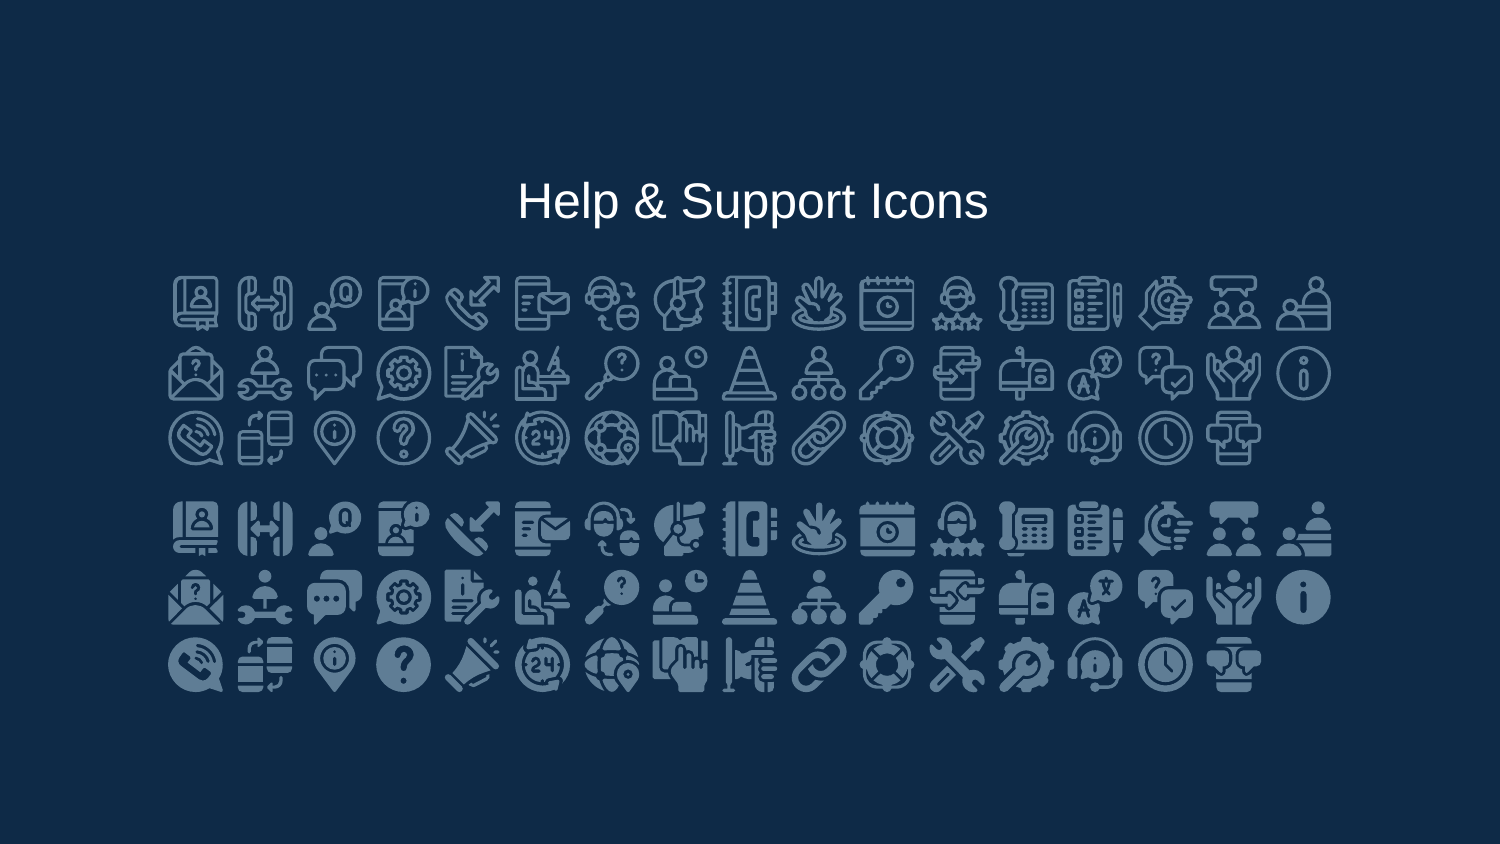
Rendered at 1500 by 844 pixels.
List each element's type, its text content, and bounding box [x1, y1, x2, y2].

text_box [767, 681, 774, 693]
text_box [273, 501, 280, 521]
text_box [692, 541, 700, 548]
text_box [1067, 410, 1122, 466]
text_box [378, 546, 414, 557]
text_box [670, 646, 708, 693]
text_box [237, 430, 264, 466]
text_box [544, 602, 570, 609]
text_box [250, 520, 279, 557]
text_box [237, 656, 264, 664]
text_box [378, 501, 408, 508]
text_box [515, 410, 570, 466]
text_box [378, 275, 430, 331]
text_box [185, 501, 219, 537]
text_box [237, 275, 257, 331]
text_box [1080, 423, 1110, 453]
text_box [999, 608, 1029, 615]
text_box [791, 502, 847, 556]
text_box [1216, 646, 1252, 680]
text_box [960, 637, 985, 662]
text_box [737, 582, 763, 593]
text_box [659, 579, 672, 593]
text_box [939, 569, 975, 577]
text_box [208, 548, 218, 553]
text_box [237, 345, 293, 401]
text_box [1173, 536, 1187, 542]
text_box [652, 595, 675, 612]
text_box [929, 593, 956, 608]
text_box [1206, 410, 1262, 466]
text_box [168, 594, 183, 622]
text_box [213, 583, 222, 600]
text_box [721, 345, 777, 401]
text_box [1206, 650, 1229, 673]
text_box [1216, 682, 1252, 693]
text_box [761, 674, 774, 680]
text_box [267, 675, 283, 692]
text_box [679, 517, 704, 544]
text_box [770, 530, 778, 541]
text_box [1173, 544, 1184, 550]
text_box [929, 410, 985, 466]
text_box [450, 512, 464, 527]
text_box [170, 605, 221, 625]
text_box [1206, 345, 1261, 401]
text_box [947, 511, 967, 521]
text_box [1207, 300, 1262, 330]
text_box [1216, 637, 1252, 644]
text_box [600, 653, 624, 676]
text_box [616, 304, 639, 331]
text_box [1227, 569, 1241, 583]
text_box [387, 536, 404, 544]
text_box [1311, 501, 1325, 515]
text_box [791, 586, 847, 625]
text_box [1067, 345, 1123, 401]
text_box [273, 275, 293, 331]
text_box [958, 584, 985, 598]
text_box [1113, 543, 1122, 553]
text_box [1015, 618, 1025, 625]
text_box [1138, 276, 1193, 331]
text_box [791, 651, 831, 693]
text_box [1138, 637, 1193, 692]
text_box [1007, 553, 1025, 557]
text_box [1173, 528, 1190, 534]
text_box [251, 295, 279, 312]
text_box [314, 501, 362, 541]
text_box [308, 543, 334, 557]
text_box [683, 501, 706, 518]
text_box [929, 637, 985, 693]
text_box [267, 647, 292, 663]
text_box [859, 410, 915, 466]
text_box [859, 501, 916, 515]
text_box [722, 637, 736, 693]
text_box [978, 578, 985, 585]
text_box [169, 583, 178, 600]
text_box [791, 275, 847, 331]
text_box [524, 647, 560, 683]
text_box [247, 410, 263, 427]
text_box [1276, 543, 1302, 557]
text_box [526, 637, 571, 684]
text_box [937, 501, 977, 531]
text_box [770, 507, 778, 518]
text_box [929, 665, 957, 693]
text_box [673, 524, 683, 534]
text_box [1078, 501, 1099, 508]
text_box [473, 571, 483, 580]
text_box [585, 671, 605, 691]
text_box [1067, 504, 1110, 557]
text_box [761, 658, 778, 663]
text_box [307, 582, 346, 625]
text_box [445, 517, 484, 557]
text_box [1223, 585, 1244, 599]
text_box [998, 410, 1054, 466]
text_box [652, 640, 671, 680]
text_box [791, 410, 847, 466]
text_box [1206, 576, 1233, 625]
text_box [1206, 543, 1233, 557]
text_box [282, 501, 293, 557]
text_box [1235, 576, 1262, 625]
text_box [313, 637, 356, 693]
text_box [652, 614, 699, 625]
text_box [998, 569, 1034, 606]
text_box [313, 410, 356, 466]
text_box [722, 618, 778, 625]
text_box [858, 345, 914, 401]
text_box [266, 637, 293, 644]
text_box [1298, 543, 1332, 557]
title Help & Support Icons [175, 153, 1332, 233]
text_box [173, 501, 183, 540]
text_box [403, 501, 430, 528]
text_box [1090, 569, 1123, 603]
text_box [584, 410, 640, 466]
text_box [722, 501, 736, 557]
text_box [662, 637, 698, 670]
text_box [939, 579, 976, 612]
text_box [722, 275, 778, 332]
text_box [515, 645, 560, 693]
text_box [474, 537, 489, 552]
text_box [514, 345, 570, 401]
text_box [999, 275, 1054, 331]
text_box [701, 640, 708, 661]
text_box [376, 345, 432, 401]
text_box [168, 637, 223, 693]
text_box [468, 674, 490, 688]
text_box [619, 542, 639, 557]
text_box [593, 522, 614, 537]
text_box [464, 589, 500, 625]
text_box [528, 576, 538, 587]
text_box [932, 345, 982, 401]
text_box [685, 569, 708, 593]
text_box [1067, 637, 1123, 693]
text_box [860, 517, 916, 547]
text_box [616, 663, 640, 693]
text_box [1112, 507, 1123, 518]
text_box [653, 275, 706, 331]
text_box [593, 511, 614, 521]
text_box [999, 501, 1016, 550]
text_box [1209, 501, 1259, 525]
text_box [237, 685, 264, 693]
text_box [469, 275, 500, 307]
text_box [378, 511, 403, 544]
text_box [742, 569, 758, 580]
text_box [597, 314, 614, 331]
text_box [1138, 569, 1174, 609]
text_box [931, 275, 983, 331]
text_box [1138, 410, 1193, 466]
text_box [1151, 501, 1185, 544]
text_box [237, 501, 248, 556]
text_box [400, 529, 414, 544]
text_box [791, 345, 846, 401]
text_box [860, 549, 916, 557]
text_box [444, 569, 484, 622]
text_box [307, 275, 363, 331]
text_box [1113, 520, 1123, 540]
text_box [1241, 527, 1255, 541]
text_box [584, 655, 598, 674]
text_box [597, 540, 614, 557]
text_box [266, 666, 293, 673]
text_box [998, 345, 1055, 401]
text_box [320, 569, 363, 612]
text_box [672, 601, 692, 612]
text_box [1212, 527, 1226, 541]
text_box [489, 413, 497, 421]
text_box [1275, 276, 1331, 331]
text_box [858, 569, 914, 625]
text_box [721, 410, 777, 466]
text_box [168, 410, 224, 466]
text_box [1067, 275, 1110, 331]
text_box [939, 614, 975, 625]
text_box [652, 410, 708, 466]
text_box [684, 345, 708, 369]
text_box [1276, 345, 1332, 401]
text_box [584, 275, 621, 312]
text_box [445, 287, 489, 331]
text_box [168, 345, 224, 401]
text_box [619, 282, 636, 299]
text_box [1031, 582, 1054, 616]
text_box [1067, 592, 1101, 625]
text_box [541, 520, 571, 541]
text_box [1138, 345, 1193, 401]
text_box [1238, 650, 1262, 673]
text_box [173, 540, 218, 553]
text_box [625, 655, 640, 666]
text_box [444, 345, 500, 401]
text_box [664, 534, 695, 557]
text_box [515, 589, 545, 625]
text_box [735, 650, 774, 680]
text_box [754, 657, 765, 693]
text_box [584, 345, 640, 401]
text_box [181, 579, 211, 607]
text_box [185, 569, 207, 577]
text_box [467, 637, 500, 670]
text_box [444, 674, 463, 693]
text_box [252, 586, 278, 609]
text_box [929, 587, 937, 594]
text_box [376, 410, 432, 466]
text_box [732, 595, 767, 606]
text_box [604, 569, 640, 606]
text_box [761, 666, 778, 671]
text_box [930, 523, 985, 557]
text_box [1176, 520, 1194, 526]
text_box [515, 511, 551, 547]
text_box [859, 275, 915, 331]
text_box [515, 549, 551, 557]
text_box [1305, 517, 1332, 531]
text_box [444, 412, 499, 466]
text_box [652, 355, 698, 401]
text_box [209, 594, 224, 622]
text_box [1235, 543, 1262, 557]
text_box [237, 605, 293, 625]
text_box [307, 345, 363, 401]
text_box [585, 638, 605, 658]
text_box [247, 637, 263, 654]
text_box [859, 637, 915, 693]
text_box [376, 637, 431, 693]
text_box [1160, 517, 1171, 528]
text_box [547, 569, 567, 599]
text_box [376, 569, 432, 625]
text_box [1080, 650, 1110, 680]
text_box [998, 637, 1055, 693]
text_box [767, 637, 774, 648]
text_box [602, 678, 619, 692]
text_box [654, 504, 674, 543]
text_box [1275, 569, 1331, 625]
text_box [1209, 275, 1258, 298]
text_box [273, 536, 280, 557]
text_box [1246, 582, 1252, 590]
text_box [543, 517, 568, 528]
text_box [250, 501, 257, 521]
text_box [452, 646, 491, 685]
text_box [258, 569, 272, 583]
text_box [267, 449, 283, 465]
text_box [267, 410, 293, 446]
text_box [524, 589, 555, 625]
text_box [1160, 589, 1193, 625]
text_box [676, 501, 680, 521]
text_box [1015, 507, 1054, 550]
text_box [602, 637, 621, 651]
text_box [515, 275, 570, 331]
text_box [515, 501, 551, 508]
text_box [1296, 533, 1332, 541]
text_box [738, 501, 768, 557]
text_box [812, 569, 826, 583]
text_box [1138, 504, 1171, 557]
text_box [807, 637, 847, 678]
text_box [584, 501, 636, 531]
text_box [1282, 527, 1296, 541]
text_box [1216, 582, 1221, 590]
text_box [173, 275, 219, 331]
text_box [1113, 282, 1123, 328]
text_box [392, 527, 400, 534]
text_box [619, 530, 640, 541]
text_box [584, 598, 612, 625]
text_box [619, 638, 639, 658]
text_box [198, 548, 206, 557]
text_box [490, 639, 497, 648]
text_box [469, 501, 500, 532]
text_box [238, 666, 263, 682]
text_box [754, 637, 765, 647]
text_box [729, 608, 771, 615]
